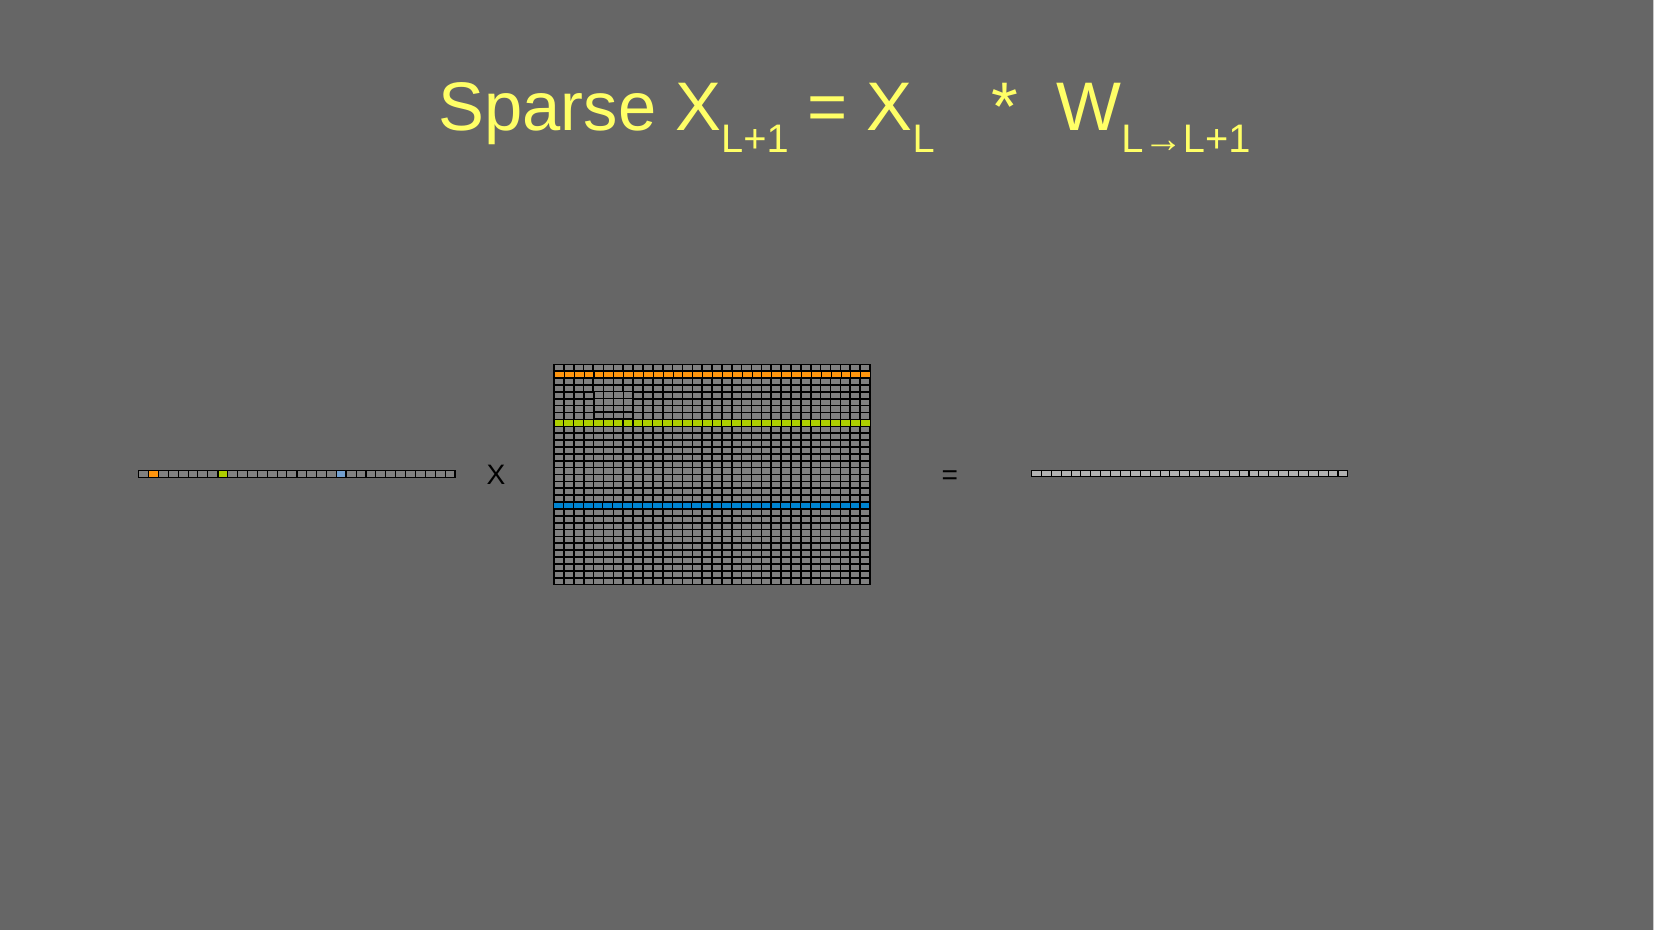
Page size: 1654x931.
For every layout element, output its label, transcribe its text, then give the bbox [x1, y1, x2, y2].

text_box [693, 524, 702, 536]
text_box [664, 406, 682, 412]
text_box [782, 550, 800, 563]
text_box [1220, 470, 1239, 477]
text_box [604, 386, 613, 398]
text_box [683, 379, 692, 384]
text_box [802, 386, 810, 398]
text_box [772, 379, 780, 384]
text_box [644, 524, 653, 536]
text_box [575, 434, 583, 439]
text_box [693, 468, 701, 481]
text_box [842, 371, 850, 378]
text_box [604, 565, 613, 570]
text_box [575, 551, 583, 563]
text_box [614, 551, 622, 563]
text_box [664, 399, 682, 405]
text_box [762, 551, 770, 563]
text_box [554, 379, 563, 384]
text_box [851, 434, 859, 439]
text_box [683, 371, 692, 378]
text_box [585, 482, 603, 487]
text_box [812, 544, 820, 549]
text_box [575, 517, 583, 522]
text_box [821, 517, 840, 522]
text_box [861, 565, 870, 570]
text_box [565, 572, 573, 577]
text_box [851, 468, 859, 481]
text_box [644, 441, 653, 453]
text_box [664, 468, 682, 481]
text_box [821, 386, 840, 398]
text_box [861, 482, 870, 487]
text_box [851, 455, 859, 460]
text_box [812, 434, 820, 439]
text_box [604, 379, 613, 384]
text_box [723, 551, 731, 563]
text_box [742, 364, 761, 370]
text_box [861, 489, 870, 494]
text_box [683, 544, 692, 549]
text_box [644, 371, 653, 378]
text_box [812, 537, 820, 542]
text_box [851, 489, 859, 494]
text_box [802, 489, 810, 494]
text_box [851, 441, 860, 453]
text_box [851, 496, 859, 509]
text_box [575, 524, 584, 536]
text_box [841, 544, 849, 549]
text_box [624, 468, 642, 481]
text_box [861, 364, 870, 370]
text_box [802, 468, 810, 481]
text_box [841, 510, 849, 515]
text_box [733, 537, 741, 542]
text_box [733, 510, 741, 515]
text_box [614, 434, 622, 439]
text_box [575, 386, 583, 398]
text_box [703, 455, 721, 460]
text_box [654, 364, 662, 370]
text_box [861, 579, 870, 585]
text_box [841, 565, 849, 570]
text_box [732, 496, 741, 509]
text_box [654, 544, 662, 549]
text_box [644, 400, 652, 405]
text_box [1200, 470, 1209, 477]
text_box [772, 455, 780, 460]
text_box [664, 440, 682, 453]
text_box [733, 572, 741, 577]
text_box [772, 400, 780, 405]
text_box [1121, 470, 1130, 477]
text_box [762, 517, 770, 522]
text_box [664, 564, 682, 570]
text_box [841, 572, 849, 577]
text_box [624, 482, 642, 487]
text_box [565, 406, 573, 412]
text_box [644, 572, 652, 577]
text_box [654, 510, 662, 515]
text_box [664, 488, 682, 494]
text_box = [926, 452, 985, 499]
text_box [772, 537, 780, 542]
text_box [693, 379, 701, 384]
text_box [703, 489, 721, 494]
text_box [821, 537, 840, 542]
text_box [585, 433, 603, 439]
text_box [604, 510, 613, 515]
text_box [742, 578, 761, 585]
text_box [742, 440, 761, 453]
text_box [654, 441, 663, 453]
text_box [723, 524, 732, 536]
text_box [812, 400, 820, 405]
text_box [812, 364, 820, 370]
text_box [851, 406, 859, 412]
text_box [742, 454, 761, 460]
text_box [841, 579, 849, 585]
text_box [693, 441, 702, 453]
text_box [683, 524, 692, 536]
text_box [624, 517, 642, 522]
text_box [614, 399, 623, 405]
text_box [851, 524, 860, 536]
text_box [733, 524, 741, 536]
text_box [565, 579, 573, 585]
text_box [802, 565, 810, 570]
text_box [1042, 470, 1051, 477]
text_box [654, 489, 662, 494]
text_box [1339, 470, 1348, 477]
text_box [1141, 470, 1160, 477]
text_box [654, 371, 663, 378]
text_box [1289, 470, 1298, 477]
text_box [851, 482, 859, 487]
text_box X [471, 452, 530, 499]
text_box [565, 379, 573, 384]
text_box [575, 468, 583, 481]
text_box [742, 482, 761, 487]
text_box [841, 462, 849, 467]
text_box [703, 371, 722, 378]
text_box [841, 406, 849, 412]
text_box [733, 565, 741, 570]
text_box [585, 537, 603, 542]
text_box [821, 544, 840, 549]
text_box [703, 482, 721, 487]
text_box [742, 371, 761, 384]
text_box [585, 516, 603, 522]
text_box [802, 524, 811, 536]
text_box [624, 489, 642, 494]
text_box [802, 572, 810, 577]
text_box [584, 495, 622, 515]
text_box [693, 371, 702, 378]
text_box [693, 400, 701, 405]
text_box [623, 496, 642, 509]
text_box [664, 516, 682, 522]
text_box [554, 537, 563, 542]
text_box [614, 379, 622, 384]
text_box [762, 524, 771, 536]
text_box [802, 371, 811, 378]
text_box [782, 537, 800, 542]
text_box [762, 579, 770, 585]
text_box [654, 551, 662, 563]
text_box [812, 489, 820, 494]
text_box [575, 462, 583, 467]
text_box [644, 482, 652, 487]
text_box [654, 524, 663, 536]
text_box [722, 496, 731, 509]
text_box [821, 434, 840, 439]
text_box [723, 572, 731, 577]
text_box [604, 551, 613, 563]
text_box [703, 379, 721, 384]
text_box [624, 572, 642, 577]
text_box [851, 565, 859, 570]
text_box [693, 510, 701, 515]
text_box [782, 364, 800, 370]
text_box [604, 364, 613, 370]
text_box [1299, 470, 1318, 477]
text_box [861, 510, 870, 515]
text_box [802, 544, 810, 549]
text_box [624, 364, 642, 370]
text_box [693, 406, 701, 412]
text_box [821, 482, 840, 487]
text_box [575, 537, 583, 542]
text_box [733, 406, 741, 412]
text_box [812, 379, 820, 384]
text_box [644, 468, 652, 481]
text_box [664, 482, 682, 487]
text_box [861, 551, 870, 563]
text_box [762, 434, 770, 439]
text_box [812, 482, 820, 487]
text_box [703, 364, 721, 370]
text_box [841, 468, 849, 481]
text_box [554, 434, 563, 439]
text_box [812, 524, 820, 536]
text_box [624, 524, 643, 536]
text_box [585, 440, 603, 453]
text_box [723, 510, 731, 515]
text_box [585, 523, 603, 536]
text_box [644, 517, 652, 522]
text_box [811, 496, 820, 509]
text_box [762, 406, 770, 412]
text_box [644, 510, 652, 515]
text_box [762, 489, 770, 494]
text_box [821, 455, 840, 460]
text_box [861, 455, 870, 460]
text_box [1091, 470, 1100, 477]
text_box [565, 489, 573, 494]
text_box [742, 461, 761, 467]
text_box [614, 544, 622, 549]
text_box [733, 544, 741, 549]
text_box [802, 434, 810, 439]
text_box [654, 462, 662, 467]
text_box [762, 537, 770, 542]
text_box [723, 379, 731, 384]
text_box [614, 482, 622, 487]
text_box [554, 455, 563, 460]
text_box [733, 489, 741, 494]
text_box [821, 364, 840, 370]
text_box [624, 579, 642, 585]
text_box [851, 371, 860, 378]
text_box [821, 572, 840, 577]
text_box [554, 579, 563, 585]
text_box [664, 364, 682, 370]
text_box [821, 489, 840, 494]
text_box [693, 517, 701, 522]
text_box [565, 510, 573, 515]
text_box [782, 578, 800, 585]
text_box [812, 579, 820, 585]
text_box [554, 517, 563, 522]
text_box [772, 496, 780, 509]
text_box [782, 564, 800, 570]
text_box [723, 364, 731, 370]
text_box [644, 379, 652, 384]
text_box [821, 551, 840, 563]
text_box [782, 571, 800, 577]
text_box [644, 386, 652, 398]
text_box [861, 496, 870, 509]
text_box [664, 454, 682, 460]
text_box [564, 496, 573, 509]
text_box [683, 400, 692, 405]
text_box [802, 462, 810, 467]
text_box [703, 468, 721, 481]
text_box [762, 572, 770, 577]
text_box [821, 379, 840, 384]
text_box [702, 496, 721, 509]
text_box [1062, 470, 1080, 477]
text_box [841, 400, 849, 405]
text_box [575, 565, 583, 570]
text_box [683, 406, 692, 412]
text_box [841, 537, 849, 542]
text_box [772, 364, 780, 370]
text_box [554, 400, 563, 405]
text_box [762, 462, 770, 467]
text_box [802, 400, 810, 405]
text_box [841, 551, 849, 563]
text_box [841, 441, 850, 453]
text_box [772, 386, 780, 398]
text_box [604, 489, 613, 494]
text_box [821, 406, 840, 412]
text_box [683, 517, 692, 522]
text_box [742, 537, 761, 542]
text_box [861, 524, 870, 536]
text_box [703, 579, 721, 585]
text_box [553, 496, 563, 509]
text_box [772, 371, 781, 378]
text_box [841, 496, 850, 509]
text_box [585, 571, 603, 577]
text_box [614, 386, 623, 398]
text_box [703, 441, 722, 453]
text_box [693, 482, 701, 487]
text_box [565, 371, 574, 378]
text_box [614, 371, 623, 378]
text_box [782, 488, 800, 494]
text_box [851, 462, 859, 467]
text_box [1240, 470, 1248, 477]
text_box [585, 543, 603, 549]
text_box [802, 364, 810, 370]
text_box [861, 434, 870, 439]
text_box [614, 489, 622, 494]
text_box [723, 565, 731, 570]
text_box [822, 371, 841, 378]
text_box [821, 565, 840, 570]
text_box [693, 572, 701, 577]
text_box [683, 455, 692, 460]
text_box [604, 468, 613, 481]
text_box [683, 489, 692, 494]
text_box [841, 386, 849, 398]
text_box [772, 565, 780, 570]
text_box [654, 406, 662, 412]
text_box [703, 551, 721, 563]
text_box [733, 379, 741, 384]
text_box [614, 406, 623, 411]
text_box [644, 544, 652, 549]
text_box [772, 510, 780, 515]
text_box [1210, 470, 1219, 477]
text_box [733, 441, 741, 453]
text_box [654, 482, 662, 487]
text_box [565, 462, 573, 467]
text_box [723, 455, 731, 460]
text_box [554, 489, 563, 494]
text_box [821, 468, 840, 481]
text_box [585, 550, 603, 563]
text_box [772, 434, 780, 439]
text_box [565, 441, 574, 453]
title Sparse XL+1 = XL * WL→L+1 [82, 36, 1571, 193]
text_box [742, 495, 761, 515]
text_box [654, 468, 662, 481]
text_box [683, 579, 692, 585]
text_box [654, 400, 662, 405]
text_box [851, 386, 859, 398]
text_box [575, 441, 584, 453]
text_box [554, 565, 563, 570]
text_box [802, 482, 810, 487]
text_box [762, 364, 770, 370]
text_box [654, 455, 662, 460]
text_box [1031, 470, 1041, 477]
text_box [554, 364, 563, 370]
text_box [664, 543, 682, 549]
text_box [1170, 470, 1179, 477]
text_box [703, 537, 721, 542]
text_box [723, 400, 731, 405]
text_box [604, 455, 613, 460]
text_box [762, 468, 770, 481]
text_box [604, 524, 613, 536]
text_box [762, 400, 770, 405]
text_box [742, 571, 761, 577]
text_box [723, 434, 731, 439]
text_box [683, 565, 692, 570]
text_box [643, 496, 652, 509]
text_box [624, 565, 642, 570]
text_box [723, 482, 731, 487]
text_box [565, 544, 573, 549]
text_box [762, 455, 770, 460]
text_box [782, 406, 800, 412]
text_box [138, 470, 456, 478]
text_box [614, 364, 622, 370]
text_box [703, 517, 721, 522]
text_box [664, 578, 682, 585]
text_box [554, 371, 564, 378]
text_box [614, 441, 623, 453]
text_box [772, 517, 780, 522]
text_box [693, 551, 701, 563]
text_box [654, 517, 662, 522]
text_box [742, 523, 761, 536]
text_box [723, 386, 731, 398]
text_box [575, 364, 583, 370]
text_box [614, 565, 622, 570]
text_box [585, 461, 603, 467]
text_box [644, 434, 652, 439]
text_box [782, 433, 800, 439]
text_box [554, 482, 563, 487]
text_box [733, 482, 741, 487]
text_box [624, 510, 642, 515]
text_box [861, 379, 870, 384]
text_box [762, 482, 770, 487]
text_box [624, 441, 643, 453]
text_box [802, 441, 811, 453]
text_box [821, 496, 840, 509]
text_box [654, 579, 662, 585]
text_box [614, 517, 622, 522]
text_box [624, 462, 642, 467]
text_box [604, 434, 613, 439]
text_box [1101, 470, 1120, 477]
text_box [1250, 470, 1258, 477]
text_box [772, 572, 780, 577]
text_box [782, 482, 800, 487]
text_box [723, 406, 731, 412]
text_box [782, 468, 800, 481]
text_box [565, 364, 573, 370]
text_box [782, 454, 800, 460]
text_box [861, 537, 870, 542]
text_box [624, 455, 642, 460]
text_box [1161, 470, 1169, 477]
text_box [733, 386, 741, 398]
text_box [554, 462, 563, 467]
text_box [762, 379, 770, 384]
text_box [624, 544, 642, 549]
text_box [733, 400, 741, 405]
text_box [812, 510, 820, 515]
text_box [575, 406, 583, 412]
text_box [733, 579, 741, 585]
text_box [683, 434, 692, 439]
text_box [742, 385, 761, 398]
text_box [812, 551, 820, 563]
text_box [1081, 470, 1090, 477]
text_box [812, 406, 820, 412]
text_box [693, 455, 701, 460]
text_box [585, 399, 603, 405]
text_box [841, 455, 849, 460]
text_box [742, 406, 761, 412]
text_box [554, 551, 563, 563]
text_box [782, 461, 800, 467]
text_box [1131, 470, 1140, 477]
text_box [604, 544, 613, 549]
text_box [772, 406, 780, 412]
text_box [772, 524, 781, 536]
text_box [772, 482, 780, 487]
text_box [703, 524, 722, 536]
text_box [604, 371, 613, 378]
text_box [802, 379, 810, 384]
text_box [644, 364, 652, 370]
text_box [554, 510, 563, 515]
text_box [762, 565, 770, 570]
text_box [802, 537, 810, 542]
text_box [575, 400, 583, 405]
text_box [683, 537, 692, 542]
text_box [801, 496, 810, 509]
text_box [851, 517, 859, 522]
text_box [703, 510, 721, 515]
text_box [802, 579, 810, 585]
text_box [693, 364, 701, 370]
text_box [742, 399, 761, 405]
text_box [851, 364, 859, 370]
text_box [624, 371, 643, 378]
text_box [733, 551, 741, 563]
text_box [821, 579, 840, 585]
text_box [802, 406, 810, 412]
text_box [604, 406, 613, 411]
text_box [851, 572, 859, 577]
text_box [693, 386, 701, 398]
text_box [703, 462, 721, 467]
text_box [664, 571, 682, 577]
text_box [733, 468, 741, 481]
text_box [683, 572, 692, 577]
text_box [654, 537, 662, 542]
text_box [772, 489, 780, 494]
text_box [693, 434, 701, 439]
text_box [861, 462, 870, 467]
text_box [772, 579, 780, 585]
text_box [861, 544, 870, 549]
text_box [861, 406, 870, 412]
text_box [851, 579, 859, 585]
text_box [1180, 470, 1199, 477]
text_box [742, 433, 761, 439]
text_box [654, 386, 662, 398]
text_box [841, 364, 849, 370]
text_box [812, 468, 820, 481]
text_box [585, 468, 603, 481]
text_box [781, 495, 800, 515]
text_box [841, 489, 849, 494]
text_box [703, 406, 721, 412]
text_box [812, 371, 821, 378]
text_box [575, 371, 584, 378]
text_box [585, 488, 603, 494]
text_box [644, 406, 652, 412]
text_box [565, 455, 573, 460]
text_box [693, 462, 701, 467]
text_box [821, 462, 840, 467]
text_box [565, 517, 573, 522]
text_box [782, 440, 801, 453]
text_box [742, 468, 761, 481]
text_box [772, 462, 780, 467]
text_box [614, 510, 622, 515]
text_box [782, 516, 800, 522]
text_box [683, 386, 692, 398]
text_box [782, 371, 801, 384]
text_box [861, 371, 871, 378]
text_box [762, 386, 770, 398]
text_box [762, 496, 770, 509]
text_box [782, 543, 800, 549]
text_box [554, 524, 564, 536]
text_box [782, 399, 800, 405]
text_box [644, 551, 652, 563]
text_box [703, 572, 721, 577]
text_box [683, 462, 692, 467]
text_box [624, 551, 642, 563]
text_box [664, 371, 682, 384]
text_box [812, 441, 820, 453]
text_box [733, 462, 741, 467]
text_box [851, 379, 859, 384]
text_box [604, 517, 613, 522]
text_box [693, 565, 701, 570]
text_box [851, 551, 859, 563]
text_box [644, 462, 652, 467]
text_box [575, 544, 583, 549]
text_box [654, 565, 662, 570]
text_box [723, 489, 731, 494]
text_box [585, 454, 603, 460]
text_box [723, 579, 731, 585]
text_box [812, 455, 820, 460]
text_box [812, 386, 820, 398]
text_box [554, 468, 563, 481]
text_box [575, 572, 583, 577]
text_box [812, 572, 820, 577]
text_box [663, 495, 682, 515]
text_box [841, 524, 850, 536]
text_box [565, 386, 573, 398]
text_box [762, 544, 770, 549]
text_box [664, 385, 682, 398]
text_box [742, 550, 761, 563]
text_box [664, 461, 682, 467]
text_box [802, 510, 810, 515]
text_box [693, 579, 701, 585]
text_box [693, 489, 701, 494]
text_box [1319, 470, 1328, 477]
text_box [703, 544, 721, 549]
text_box [644, 455, 652, 460]
text_box [565, 537, 573, 542]
text_box [851, 400, 859, 405]
text_box [653, 496, 662, 509]
text_box [575, 455, 583, 460]
text_box [1052, 470, 1061, 477]
text_box [821, 441, 840, 453]
text_box [654, 434, 662, 439]
text_box [614, 572, 622, 577]
text_box [585, 578, 603, 585]
text_box [604, 572, 613, 577]
text_box [604, 462, 613, 467]
text_box [683, 468, 692, 481]
text_box [703, 434, 721, 439]
text_box [664, 537, 682, 542]
text_box [614, 462, 622, 467]
text_box [851, 544, 859, 549]
text_box [723, 462, 731, 467]
text_box [554, 386, 871, 432]
text_box [733, 364, 741, 370]
text_box [861, 441, 870, 453]
text_box [693, 544, 701, 549]
text_box [554, 406, 563, 412]
text_box [584, 364, 603, 398]
text_box [841, 517, 849, 522]
text_box [565, 468, 573, 481]
text_box [644, 537, 652, 542]
text_box [772, 441, 781, 453]
text_box [841, 482, 849, 487]
text_box [733, 371, 742, 378]
text_box [554, 441, 564, 453]
text_box [723, 537, 731, 542]
text_box [565, 565, 573, 570]
text_box [604, 399, 613, 405]
text_box [683, 441, 692, 453]
text_box [1279, 470, 1288, 477]
text_box [565, 551, 573, 563]
text_box [683, 482, 692, 487]
text_box [802, 455, 810, 460]
text_box [693, 537, 701, 542]
text_box [565, 482, 573, 487]
text_box [723, 468, 731, 481]
text_box [624, 434, 642, 439]
text_box [1329, 470, 1337, 477]
text_box [742, 516, 761, 522]
text_box [614, 537, 622, 542]
text_box [644, 565, 652, 570]
text_box [861, 468, 870, 481]
text_box [762, 510, 770, 515]
text_box [861, 386, 870, 398]
text_box [575, 379, 583, 384]
text_box [742, 543, 761, 549]
text_box [723, 441, 732, 453]
text_box [624, 379, 642, 384]
text_box [664, 550, 682, 563]
text_box [772, 544, 780, 549]
text_box [565, 524, 574, 536]
text_box [723, 517, 731, 522]
text_box [762, 441, 771, 453]
text_box [614, 579, 622, 585]
text_box [683, 510, 692, 515]
text_box [614, 468, 622, 481]
text_box [733, 434, 741, 439]
text_box [772, 551, 780, 563]
text_box [614, 524, 623, 536]
text_box [861, 400, 870, 405]
text_box [742, 488, 761, 494]
text_box [554, 386, 563, 398]
text_box [742, 564, 761, 570]
text_box [554, 544, 563, 549]
text_box [861, 517, 870, 522]
text_box [733, 455, 741, 460]
text_box [821, 510, 840, 515]
text_box [733, 517, 741, 522]
text_box [565, 434, 573, 439]
text_box [574, 496, 583, 509]
text_box [585, 564, 603, 570]
text_box [664, 433, 682, 439]
text_box [812, 565, 820, 570]
text_box [565, 400, 573, 405]
text_box [703, 565, 721, 570]
text_box [821, 400, 840, 405]
text_box [841, 434, 849, 439]
text_box [1259, 470, 1278, 477]
text_box [604, 579, 613, 585]
text_box [575, 579, 583, 585]
text_box [812, 462, 820, 467]
text_box [683, 364, 692, 370]
text_box [841, 379, 849, 384]
text_box [554, 572, 563, 577]
text_box [802, 551, 810, 563]
text_box [654, 379, 662, 384]
text_box [782, 385, 800, 398]
text_box [664, 523, 682, 536]
text_box [851, 537, 859, 542]
text_box [812, 517, 820, 522]
text_box [703, 400, 721, 405]
text_box [723, 371, 732, 378]
text_box [762, 371, 771, 378]
text_box [644, 579, 652, 585]
text_box [654, 572, 662, 577]
text_box [703, 386, 721, 398]
text_box [861, 572, 870, 577]
text_box [644, 489, 652, 494]
text_box [614, 455, 622, 460]
text_box [772, 468, 780, 481]
text_box [624, 537, 642, 542]
text_box [683, 496, 701, 509]
text_box [604, 537, 613, 542]
text_box [782, 523, 801, 536]
text_box [575, 489, 583, 494]
text_box [851, 510, 859, 515]
text_box [604, 441, 613, 453]
text_box [723, 544, 731, 549]
text_box [683, 551, 692, 563]
text_box [604, 482, 613, 487]
text_box [575, 510, 583, 515]
text_box [821, 524, 840, 536]
text_box [575, 482, 583, 487]
text_box [802, 517, 810, 522]
